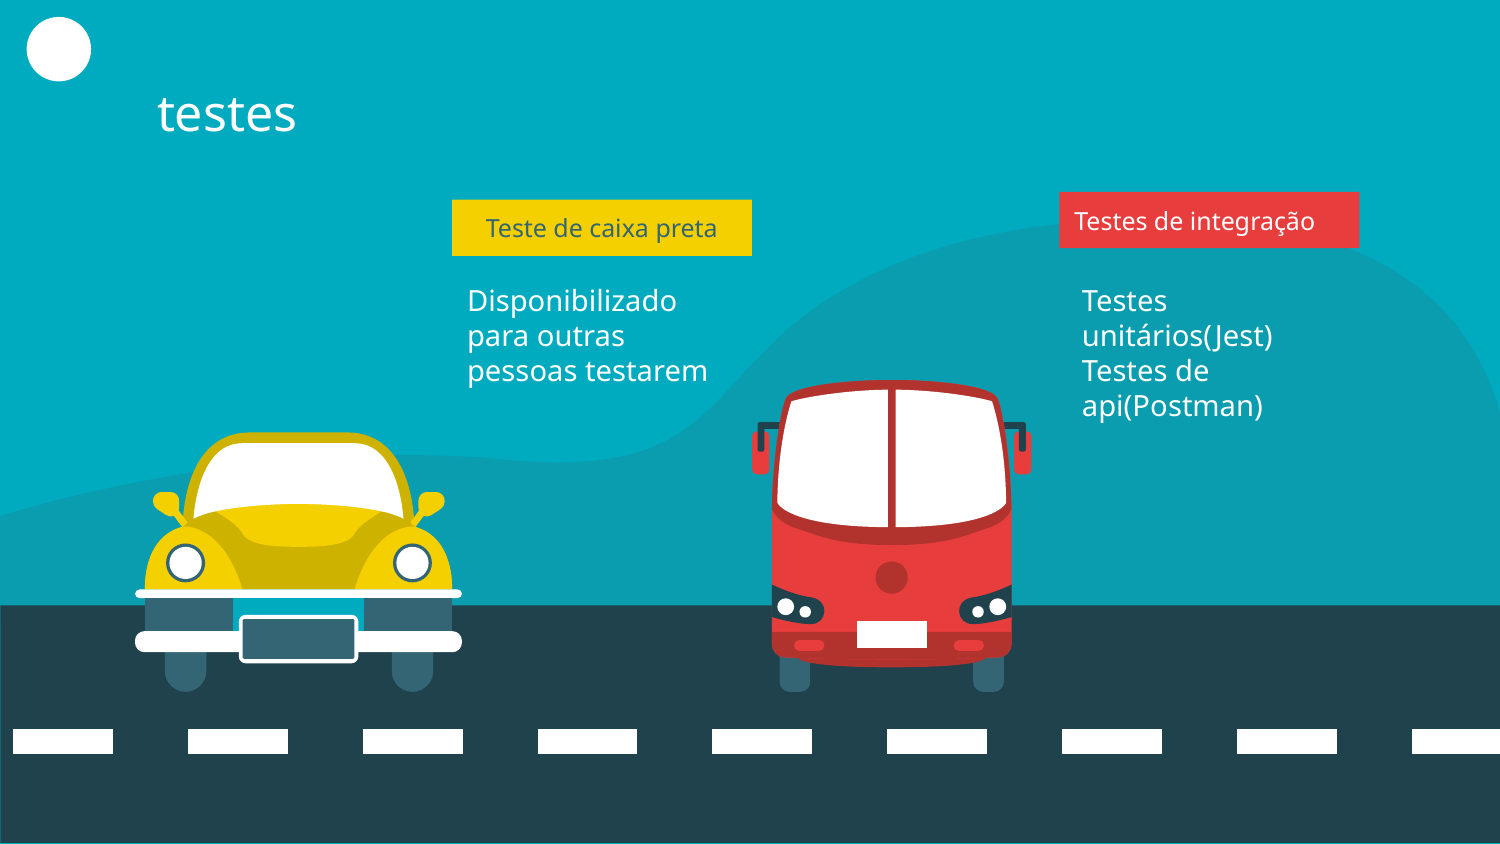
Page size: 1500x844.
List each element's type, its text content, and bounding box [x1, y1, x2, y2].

text_box Teste de caixa preta [452, 199, 752, 256]
text_box [135, 432, 462, 692]
subtitle Disponibilizado para outras pessoas testarem [452, 267, 753, 418]
subtitle Testes unitários(Jest) Testes de api(Postman) [1066, 267, 1367, 418]
text_box Testes de integração [1059, 191, 1360, 249]
text_box [27, 17, 91, 81]
text_box [752, 380, 1032, 692]
title testes [142, 64, 1408, 158]
